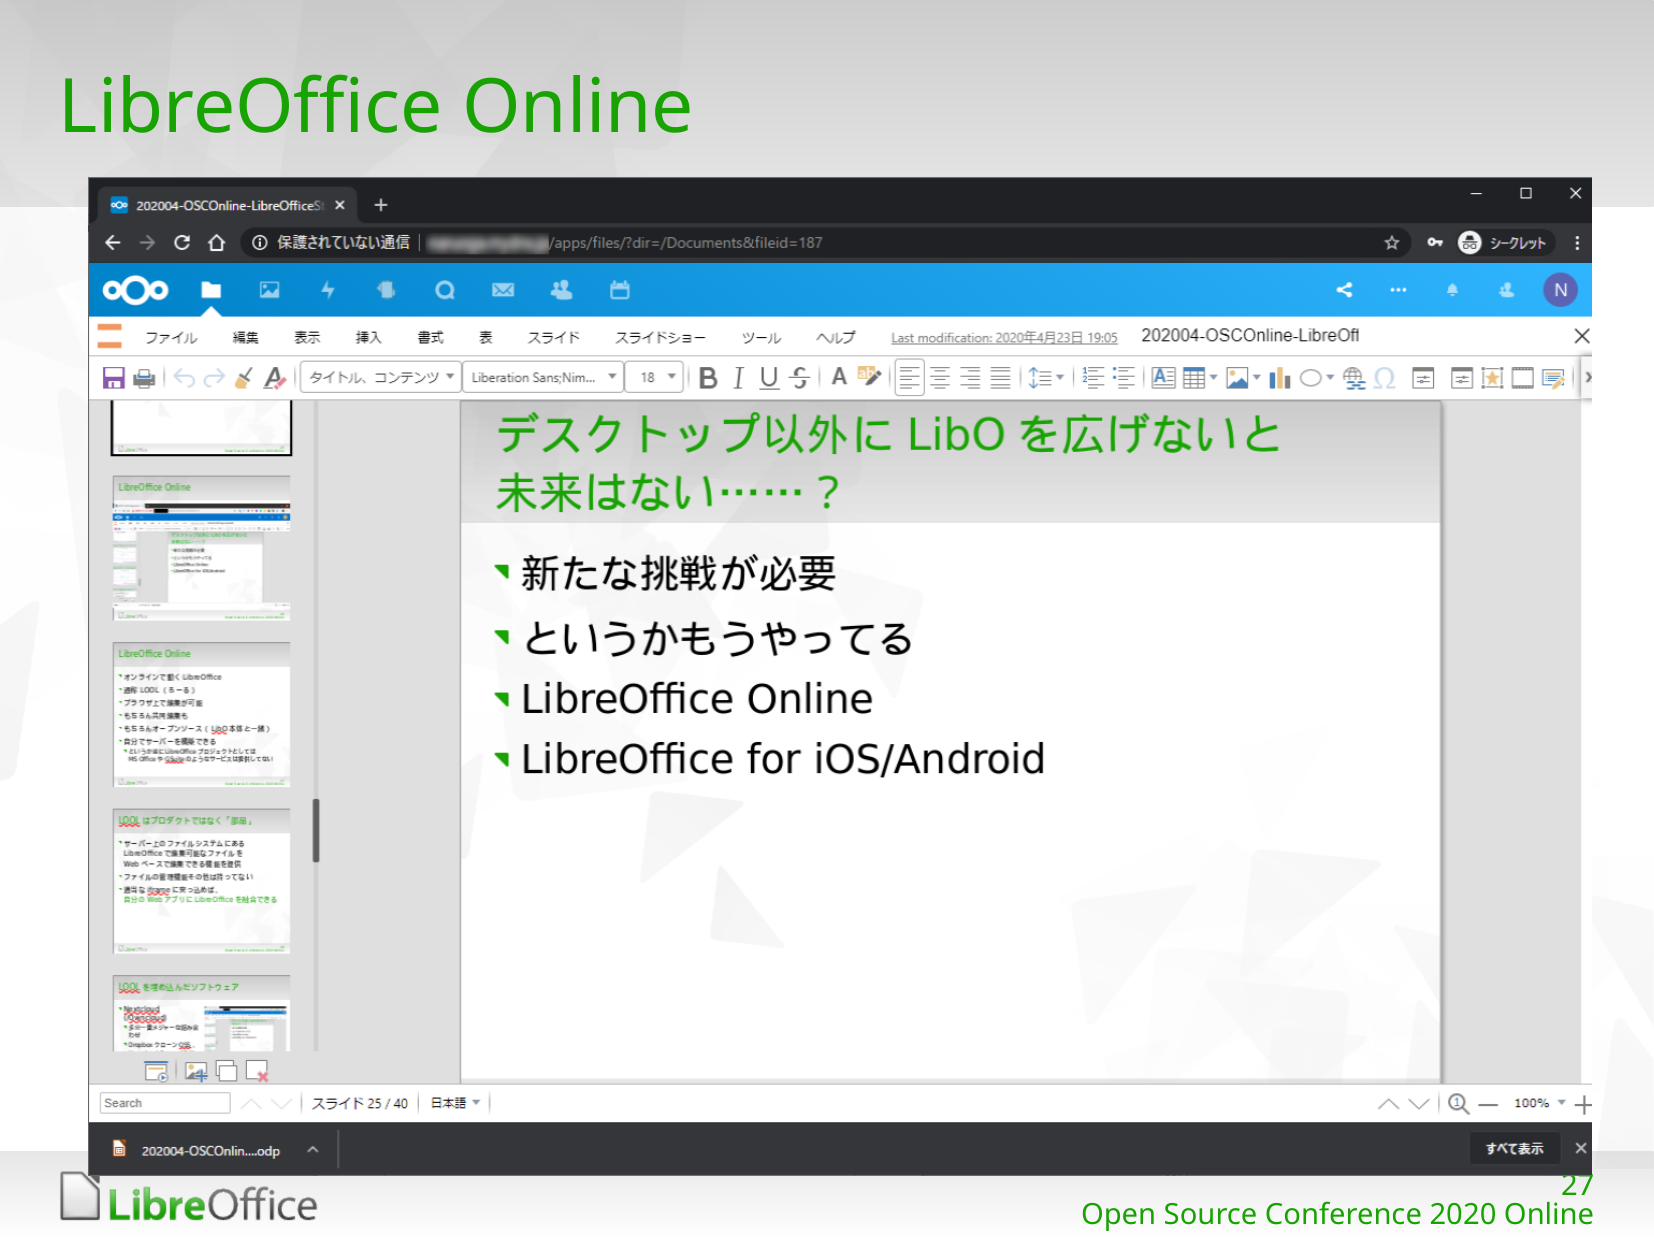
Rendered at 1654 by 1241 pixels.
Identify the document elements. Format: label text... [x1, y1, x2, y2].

picture [0, 0, 1654, 1240]
title LibreOffice Online [59, 29, 1595, 178]
